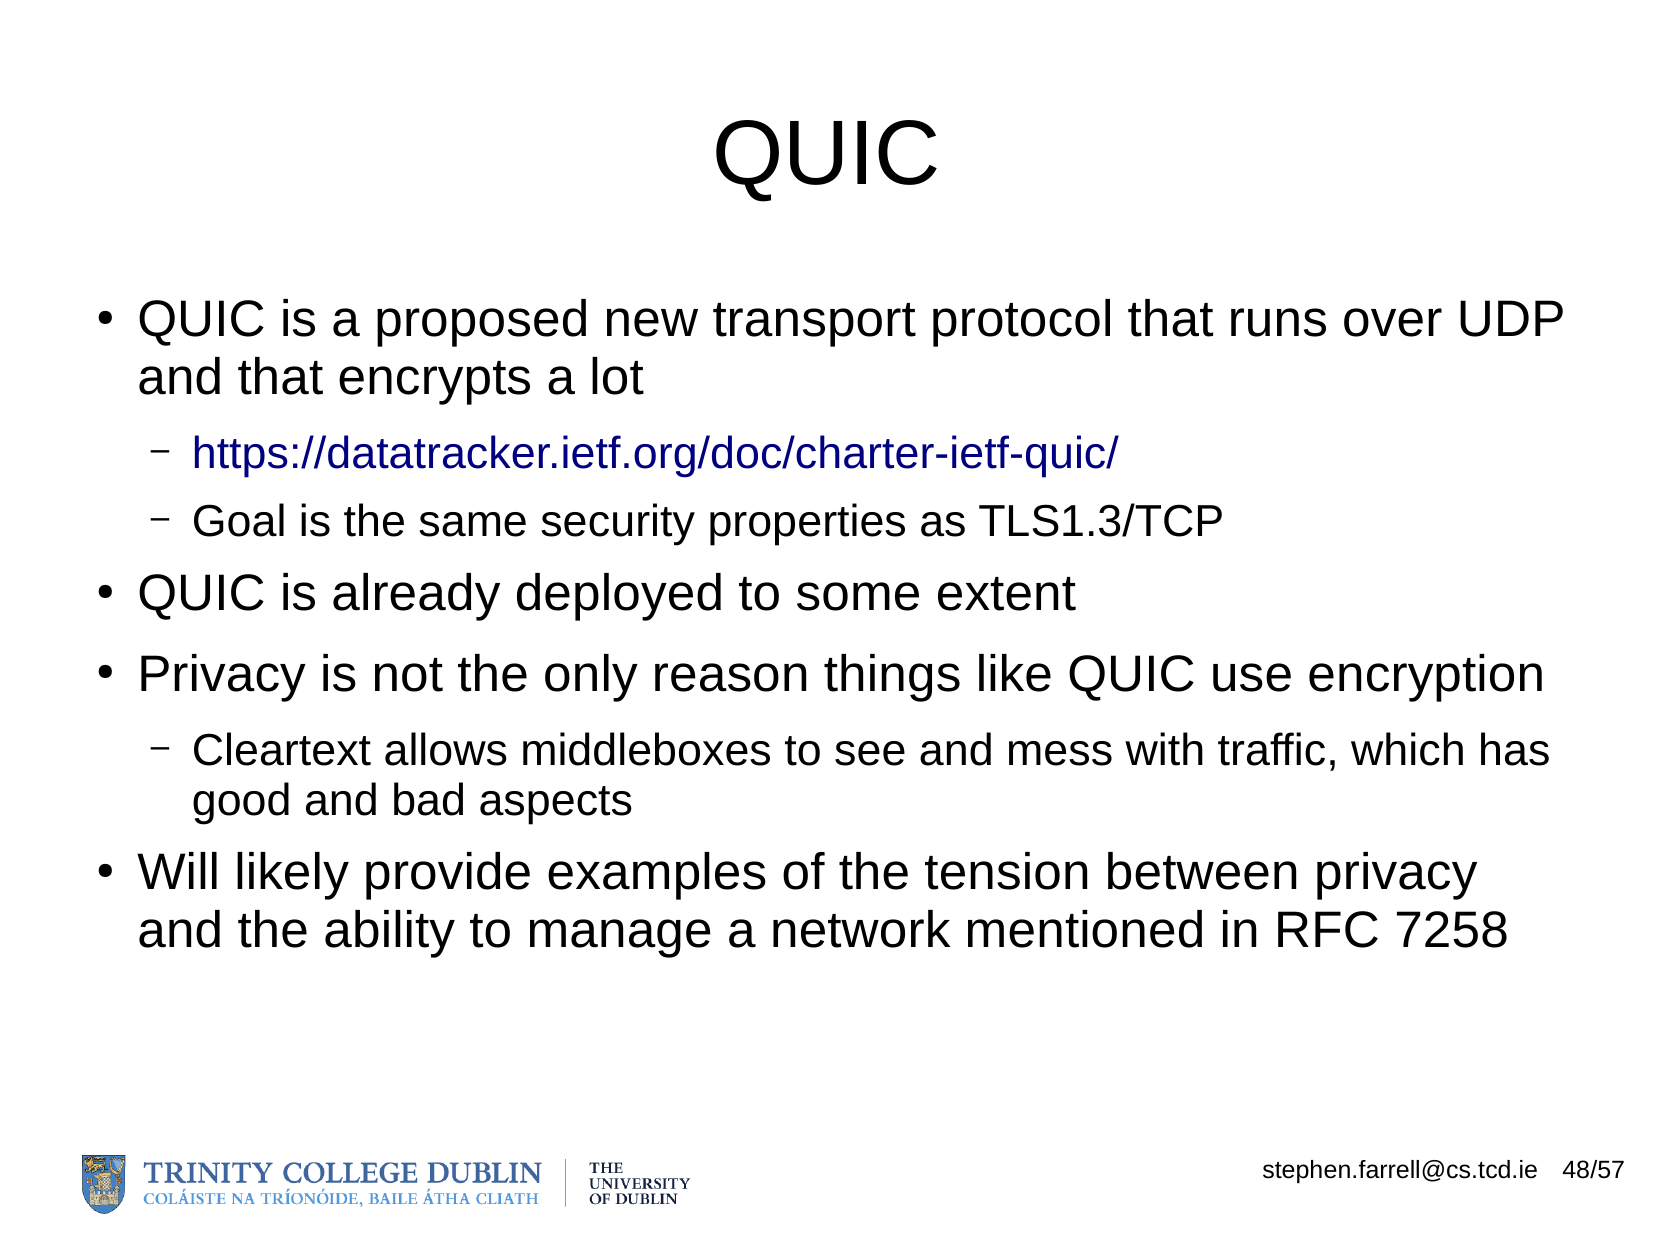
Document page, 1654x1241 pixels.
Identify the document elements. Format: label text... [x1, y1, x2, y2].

title QUIC [82, 49, 1571, 257]
picture [82, 1155, 694, 1214]
list QUIC is a proposed new transport protocol that runs over UDP and that encrypts a lot https://datatracker.ietf.org/doc/charter-ietf-quic/ Goal is the same security properties as TLS1.3/TCP QUIC is already deployed to some extent Privacy is not the only reason things like QUIC use encryption Cleartext allows middleboxes to see and mess with traffic, which has good and bad aspects Will likely provide examples of the tension between privacy and the ability to manage a network mentioned in RFC 7258 [82, 290, 1571, 1010]
